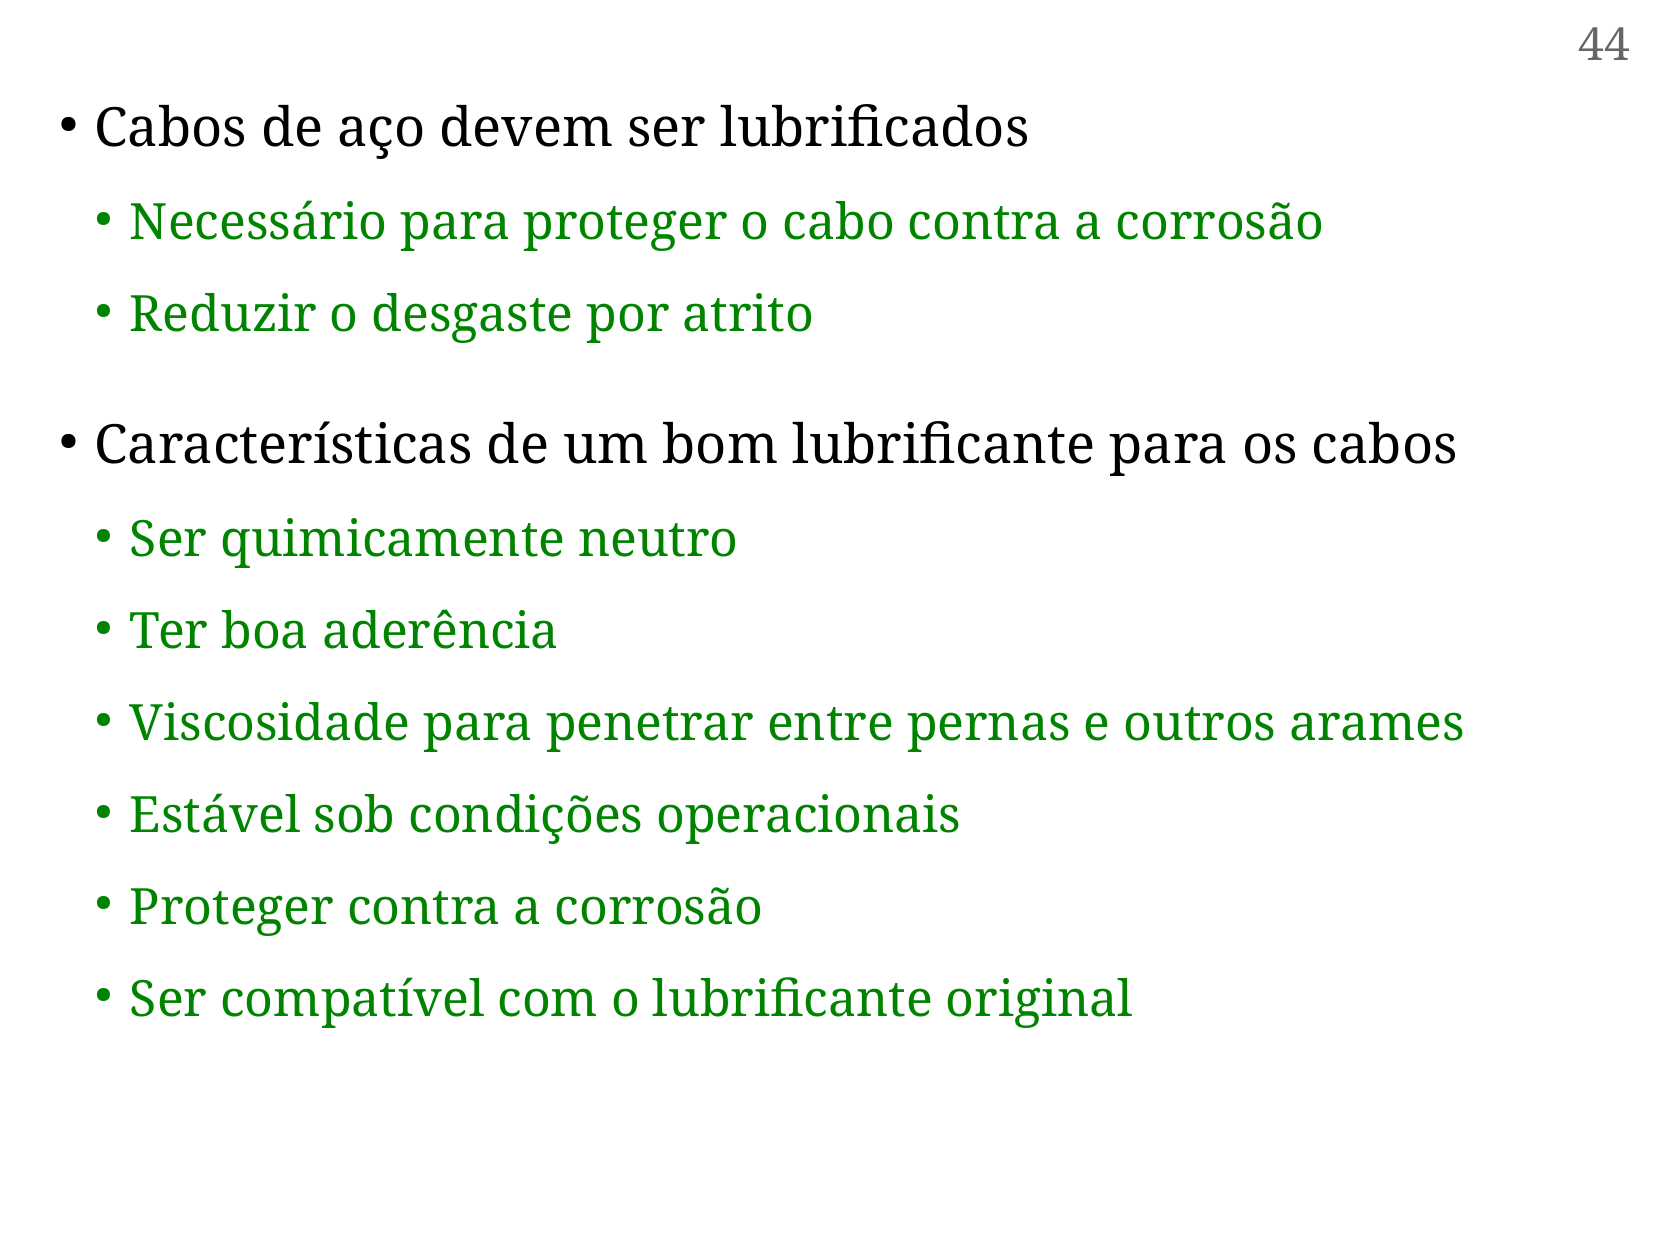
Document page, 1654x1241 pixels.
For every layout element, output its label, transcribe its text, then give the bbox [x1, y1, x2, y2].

list Cabos de aço devem ser lubrificados Necessário para proteger o cabo contra a corrosão Reduzir o desgaste por atrito Características de um bom lubrificante para os cabos Ser quimicamente neutro Ter boa aderência Viscosidade para penetrar entre pernas e outros arames Estável sob condições operacionais Proteger contra a corrosão Ser compatível com o lubrificante original [59, 88, 1595, 1211]
